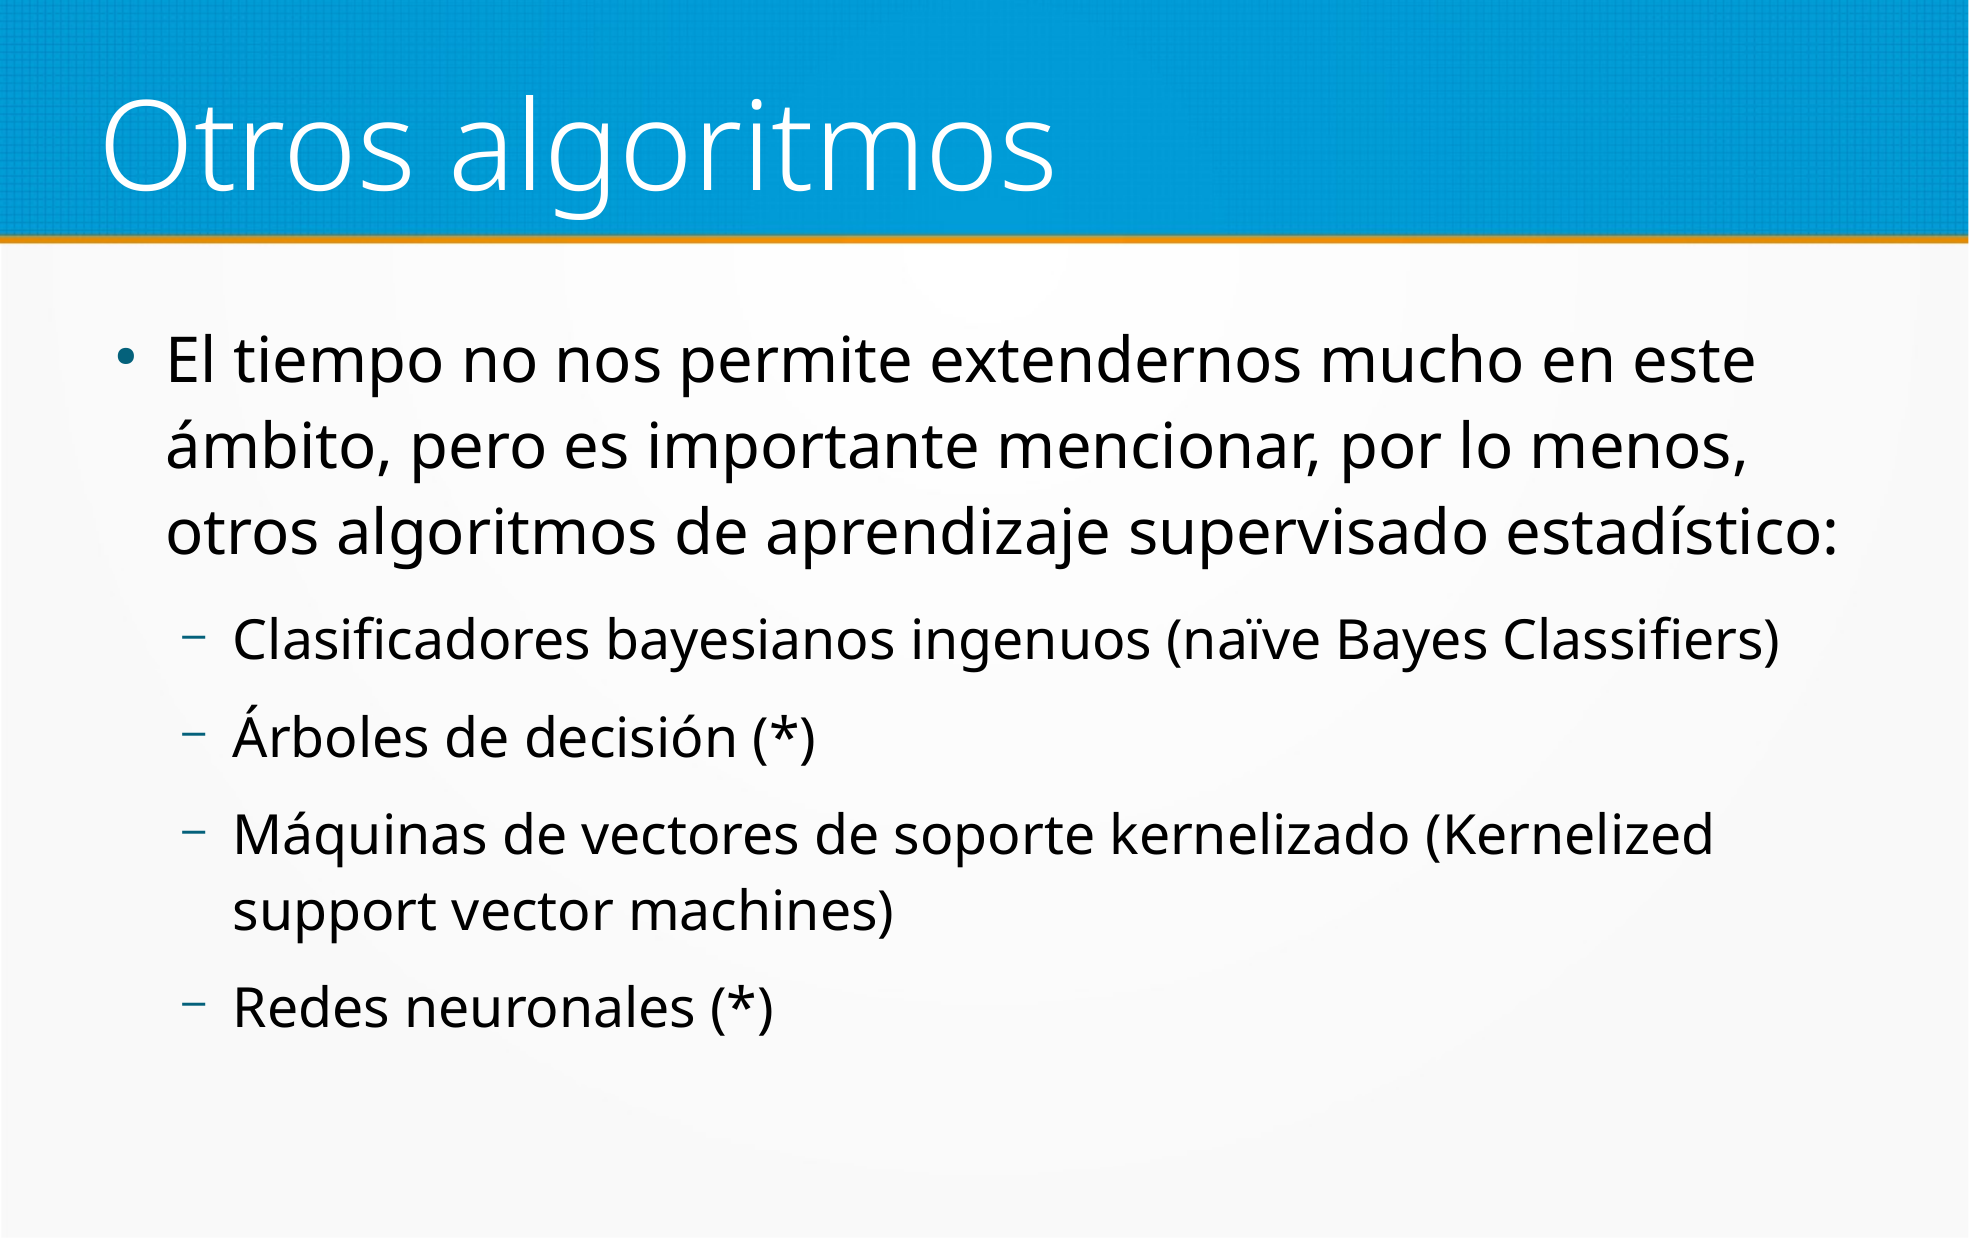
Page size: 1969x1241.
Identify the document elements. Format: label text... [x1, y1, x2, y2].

picture [0, 233, 1969, 1241]
list El tiempo no nos permite extendernos mucho en este ámbito, pero es importante mencionar, por lo menos, otros algoritmos de aprendizaje supervisado estadístico: Clasificadores bayesianos ingenuos (naïve Bayes Classifiers) Árboles de decisión (*) Máquinas de vectores de soporte kernelizado (Kernelized support vector machines) Redes neuronales (*) [98, 315, 1861, 1081]
title Otros algoritmos [98, 19, 1870, 227]
